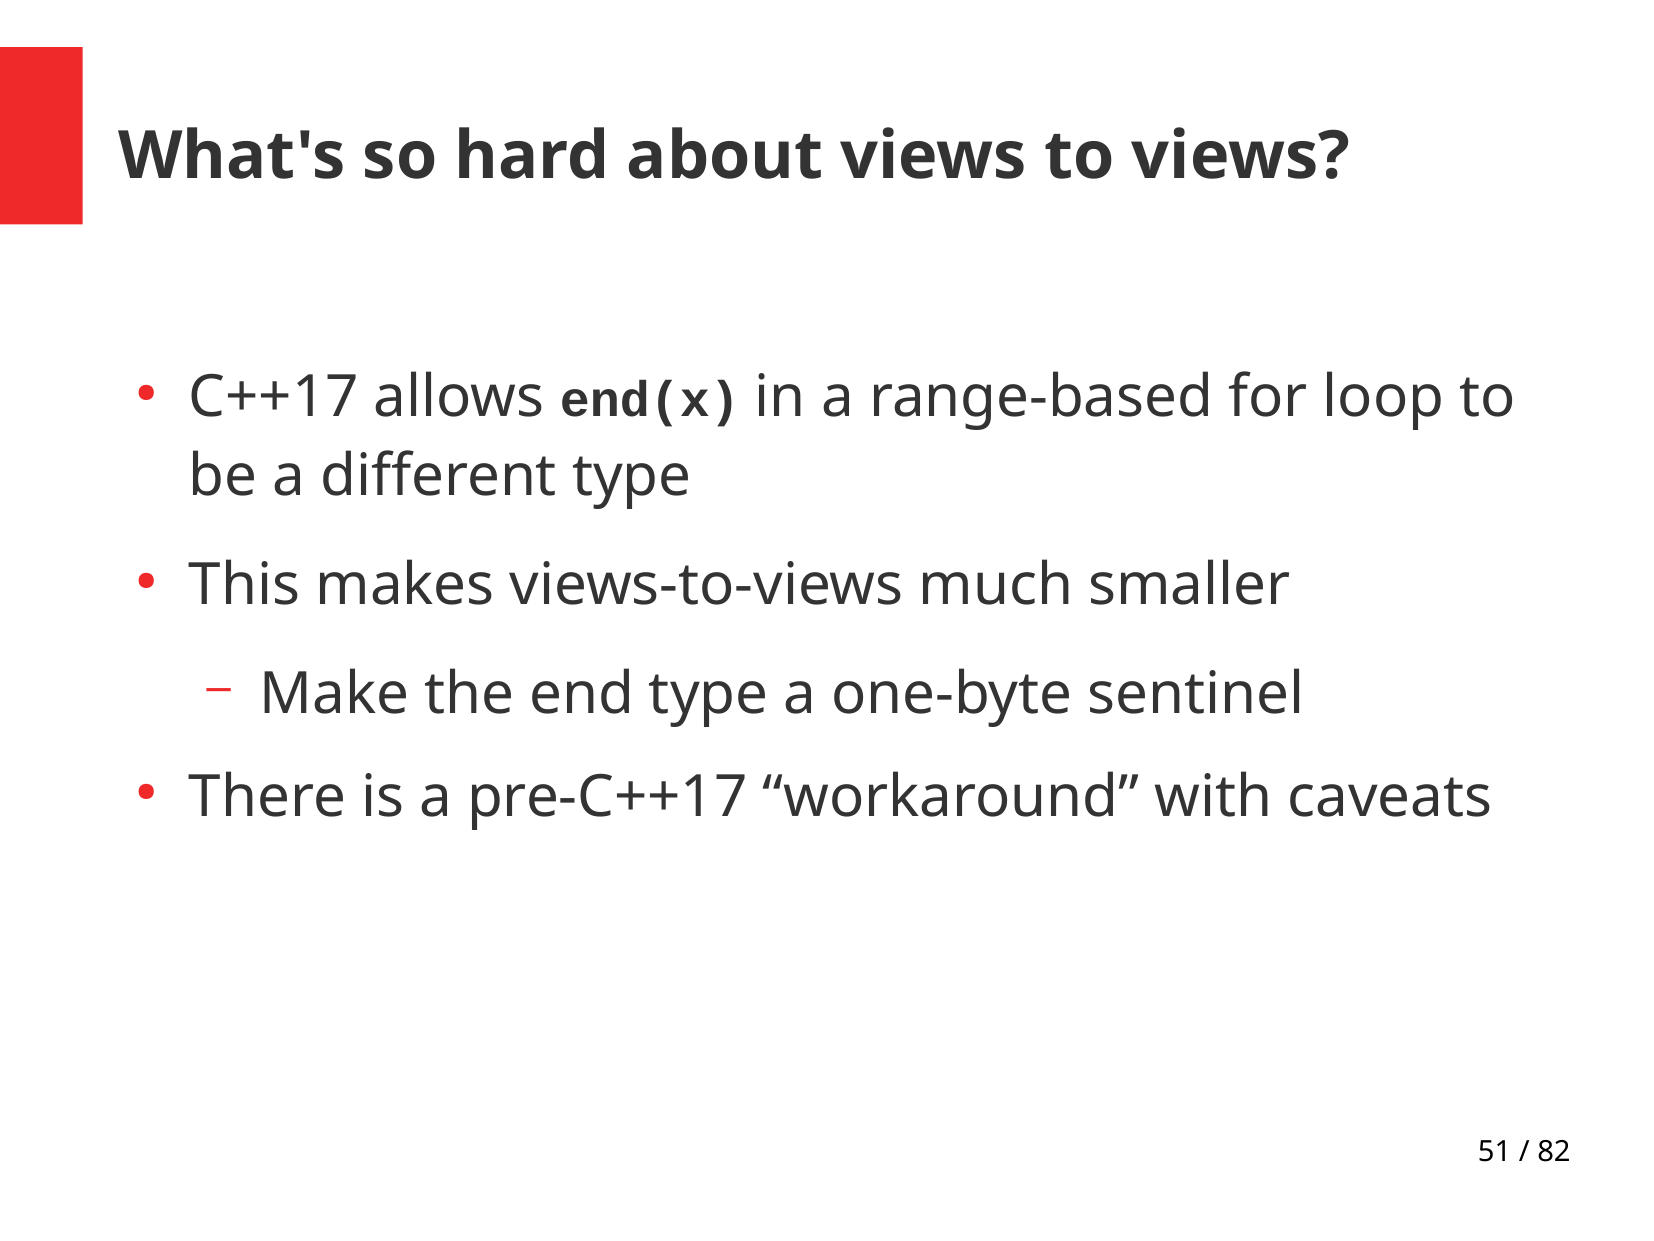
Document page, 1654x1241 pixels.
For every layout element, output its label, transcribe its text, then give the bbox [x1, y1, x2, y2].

list C++17 allows end(x) in a range-based for loop to be a different type This makes views-to-views much smaller Make the end type a one-byte sentinel There is a pre-C++17 “workaround” with caveats [118, 354, 1536, 1074]
title What's so hard about views to views? [118, 49, 1571, 257]
